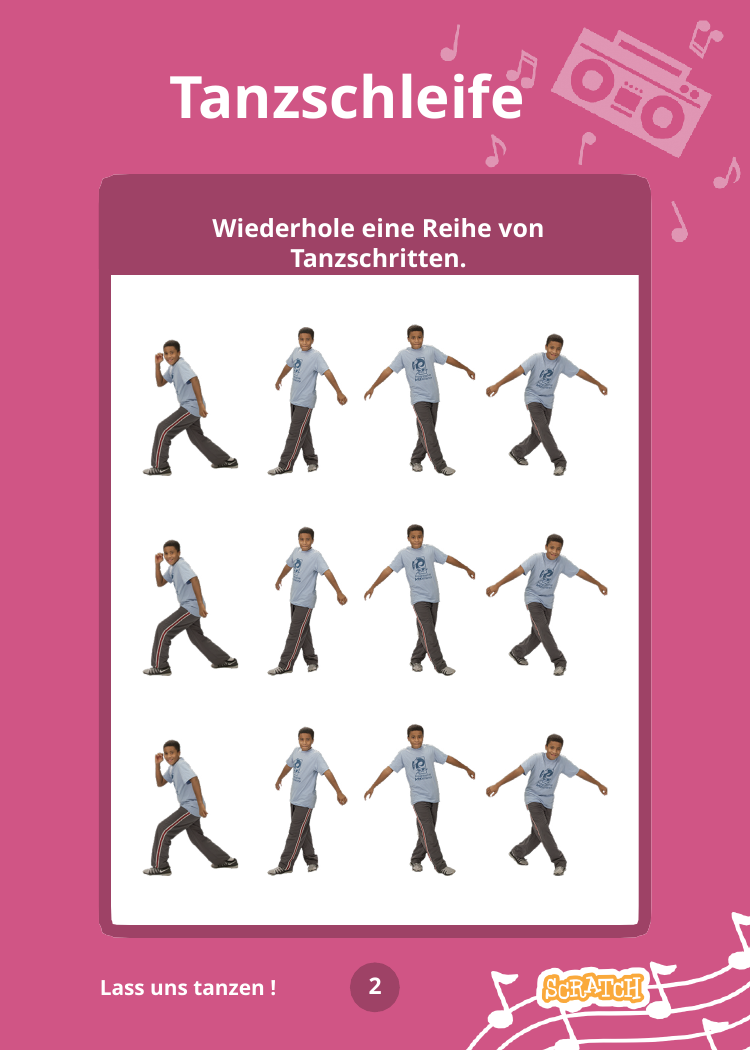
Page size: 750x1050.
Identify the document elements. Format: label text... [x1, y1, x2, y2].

text_box 2 [366, 971, 384, 1000]
text_box [112, 188, 638, 262]
text_box Tanzschleife [0, 43, 662, 236]
text_box Lass uns tanzen ! [97, 974, 284, 1000]
text_box Wiederhole eine Reihe von Tanzschritten. [141, 212, 614, 243]
text_box [0, 0, 750, 1050]
